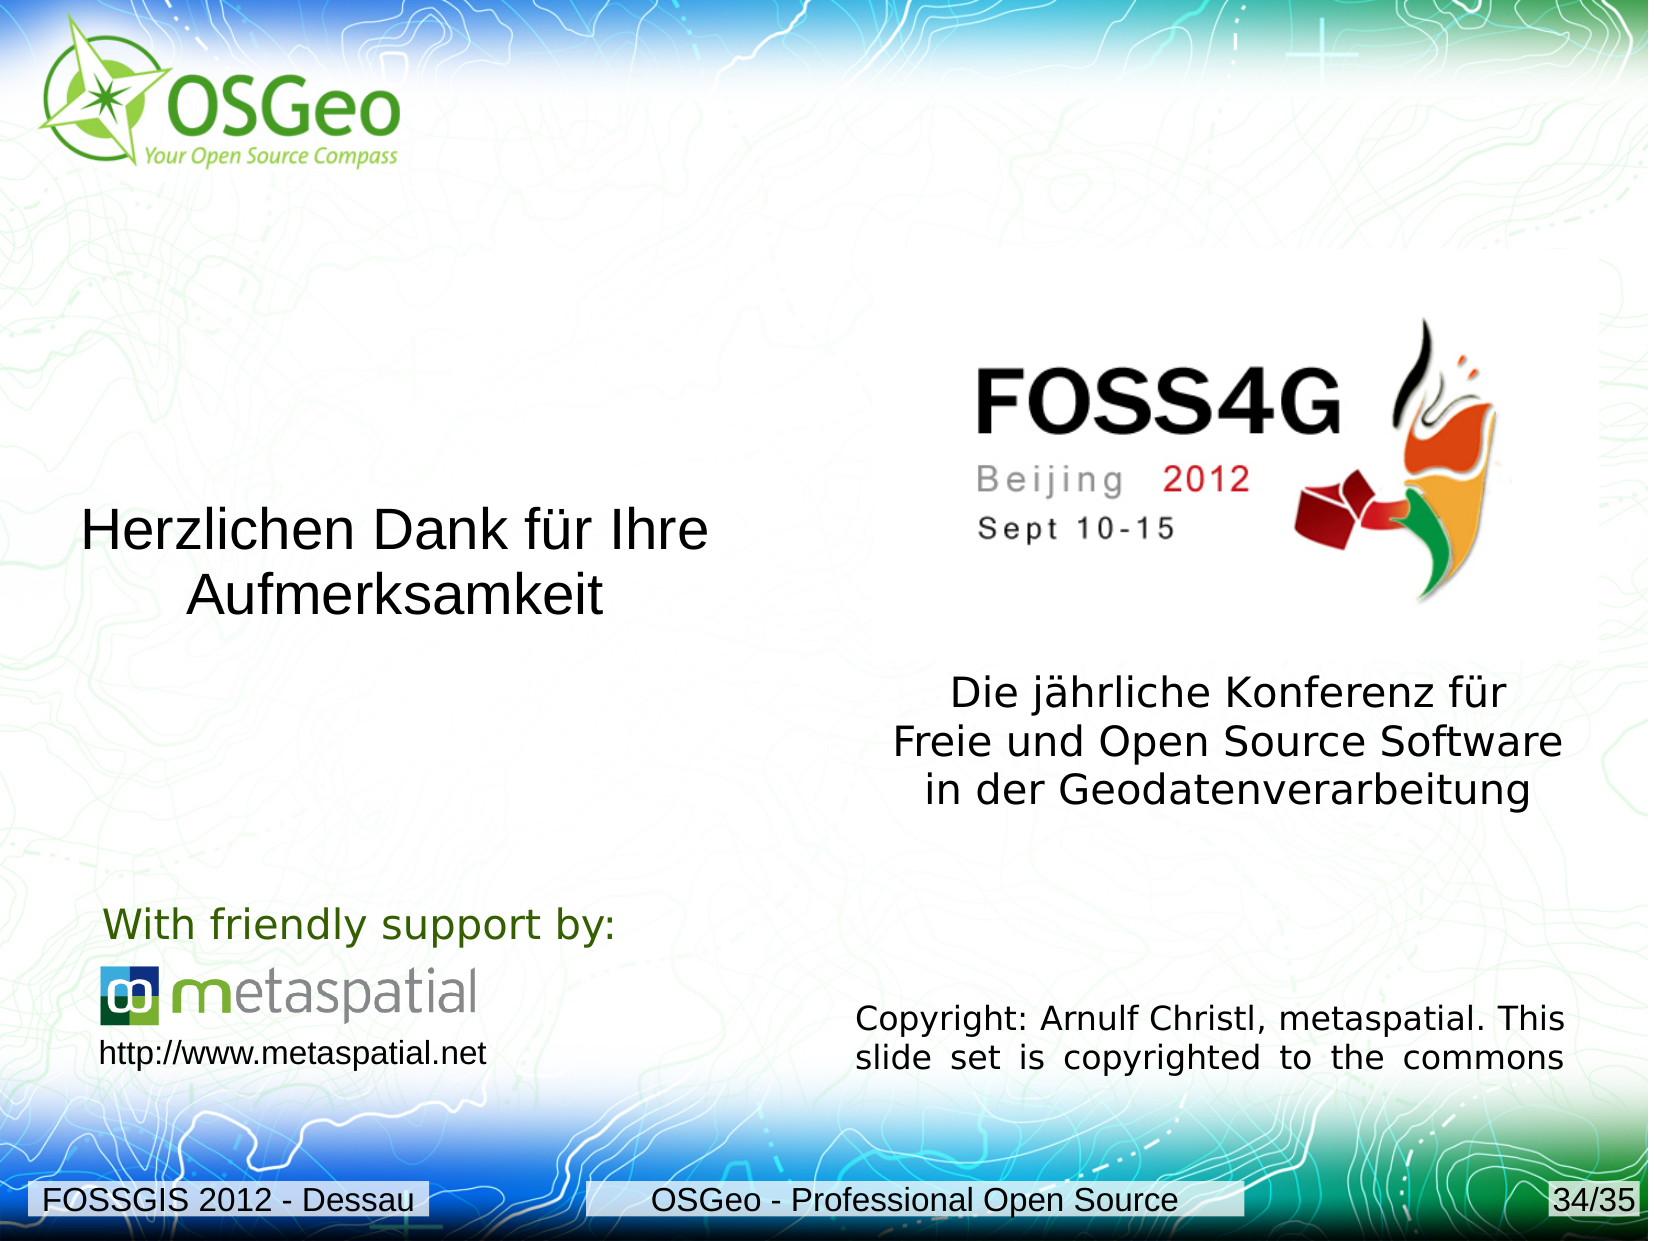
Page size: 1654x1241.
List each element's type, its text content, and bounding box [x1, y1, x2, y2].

text_box http://www.metaspatial.net [83, 1027, 763, 1089]
text_box Copyright: Arnulf Christl, metaspatial. This slide set is copyrighted to the commons [840, 992, 1581, 1124]
text_box Die jährliche Konferenz für Freie und Open Source Software in der Geodatenverarbeitung [828, 560, 1628, 823]
picture [0, 0, 1648, 1241]
title Herzlichen Dank für Ihre Aufmerksamkeit [59, 488, 732, 636]
text_box With friendly support by: [87, 893, 776, 967]
